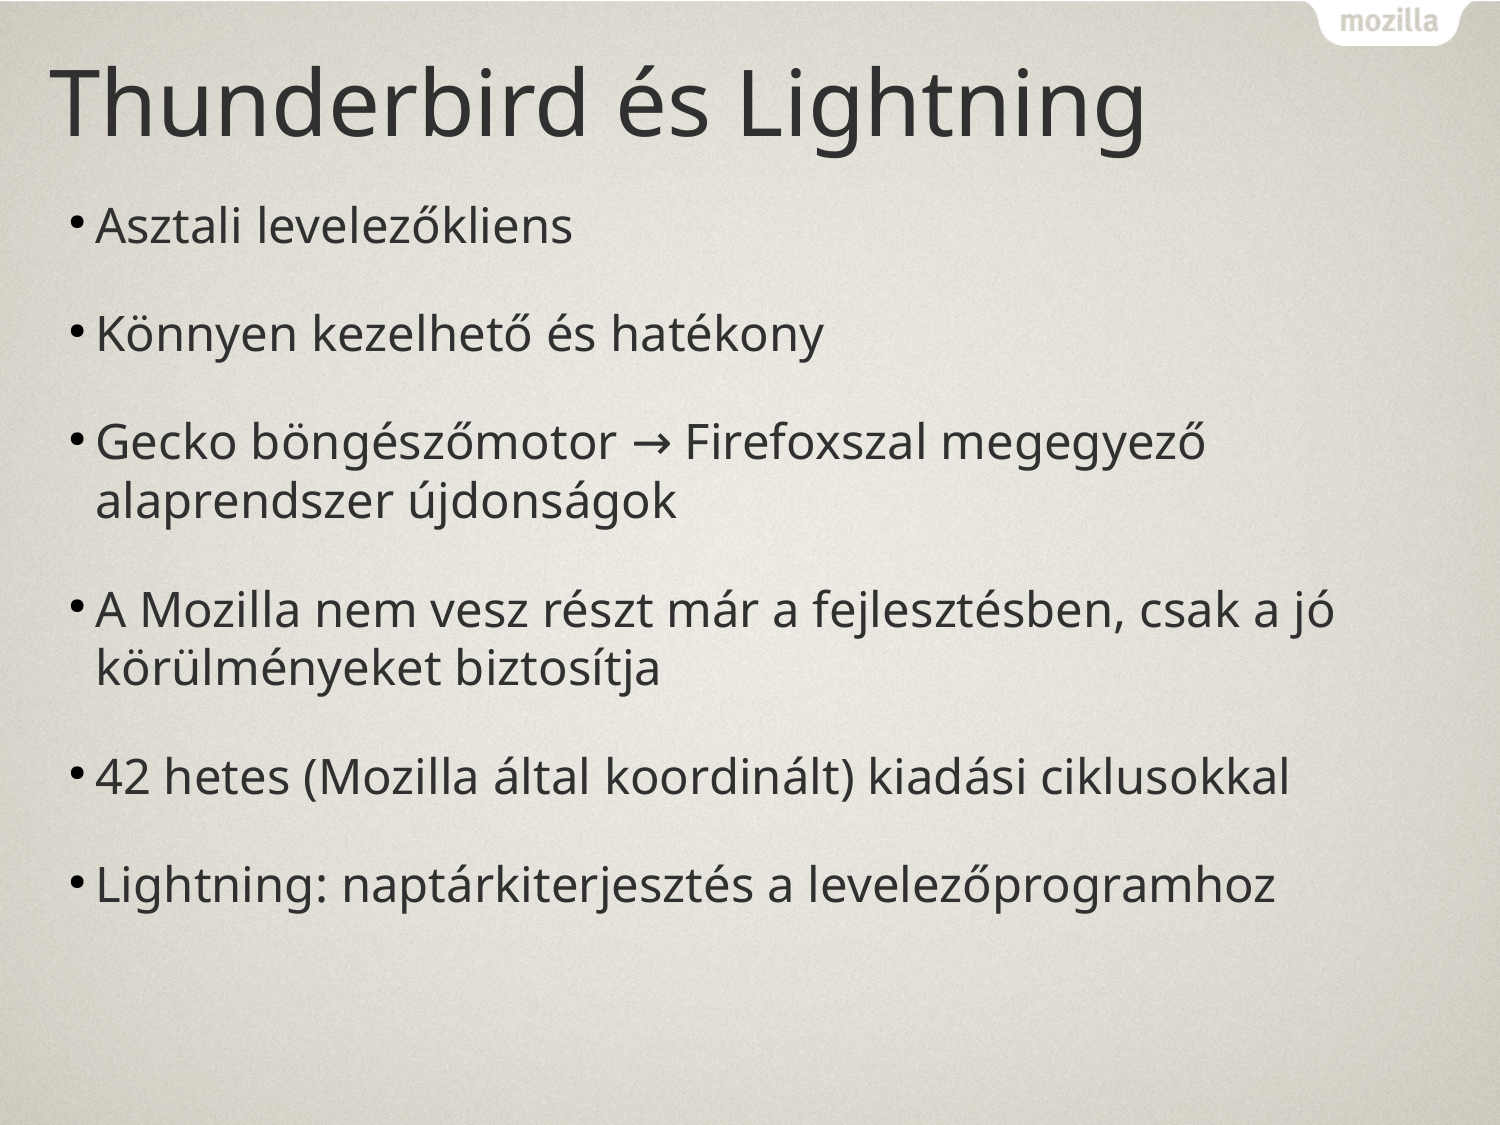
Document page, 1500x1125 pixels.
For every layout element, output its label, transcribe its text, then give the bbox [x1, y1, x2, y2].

list Asztali levelezőkliens Könnyen kezelhető és hatékony Gecko böngészőmotor → Firefoxszal megegyező alaprendszer újdonságok A Mozilla nem vesz részt már a fejlesztésben, csak a jó körülményeket biztosítja 42 hetes (Mozilla által koordinált) kiadási ciklusokkal Lightning: naptárkiterjesztés a levelezőprogramhoz [46, 182, 1454, 925]
picture [0, 0, 1500, 1125]
title Thunderbird és Lightning [40, 0, 1459, 216]
